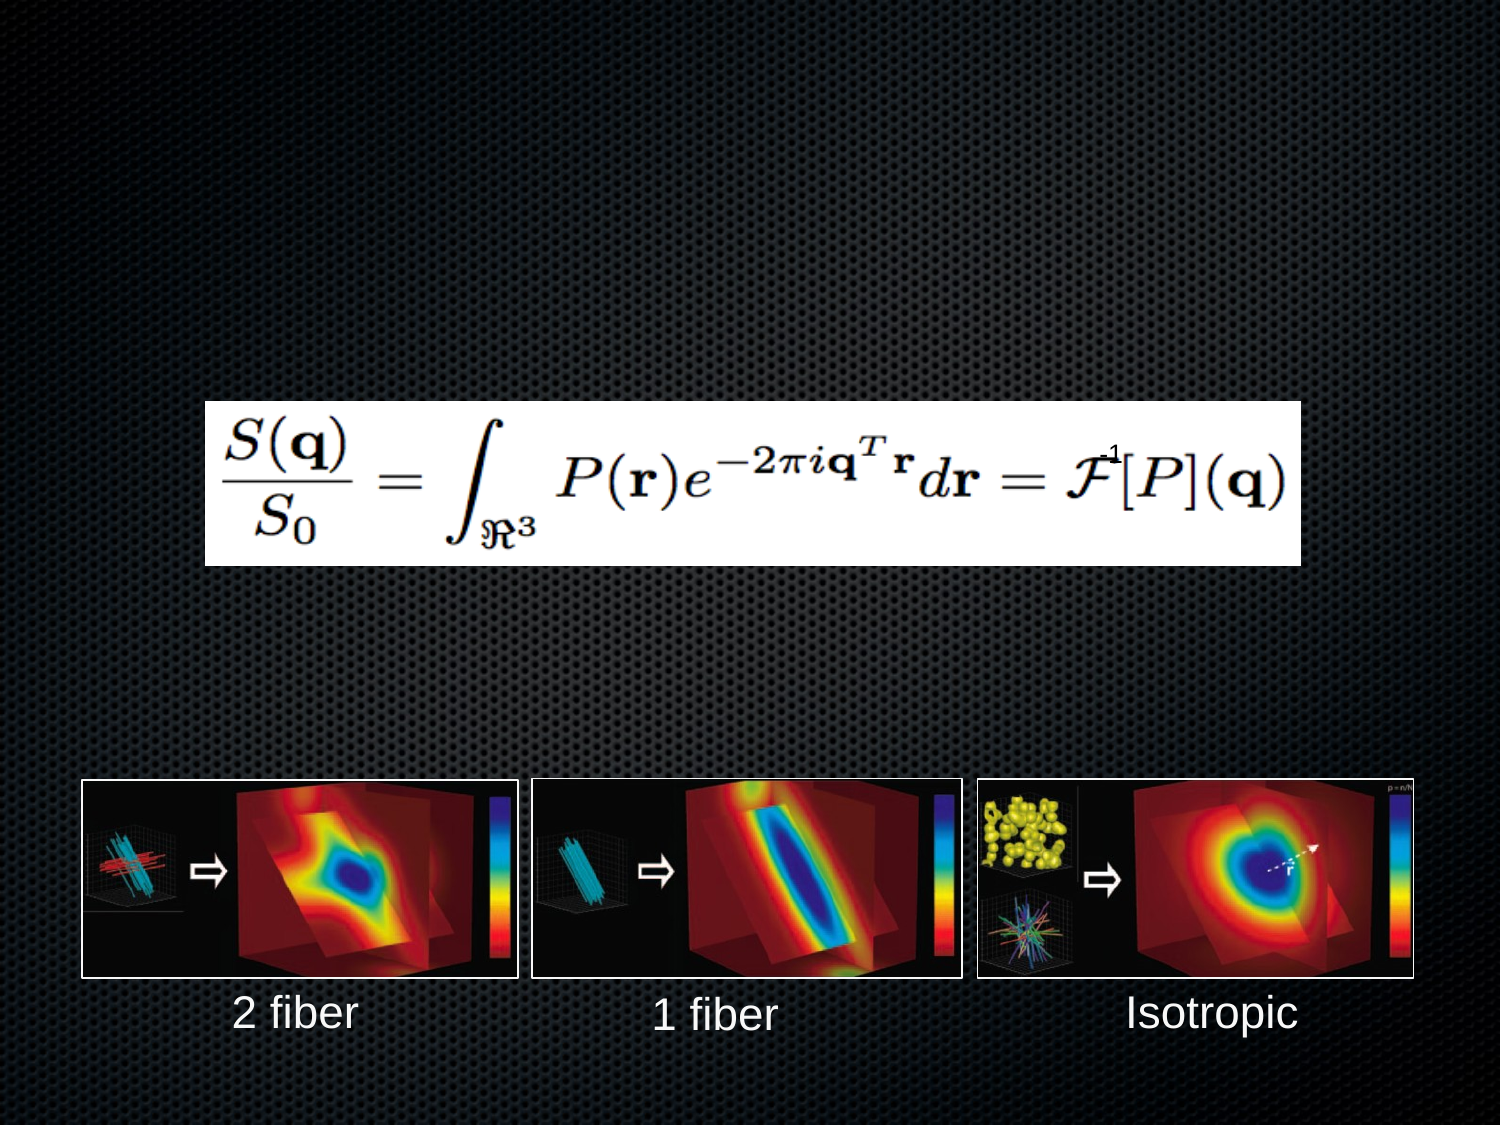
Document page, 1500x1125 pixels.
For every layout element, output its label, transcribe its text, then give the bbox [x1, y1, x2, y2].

text_box 1 fiber [719, 1008, 731, 1020]
text_box 1 fiber [645, 978, 828, 1020]
text_box 2 fiber [225, 976, 366, 1045]
picture [0, 0, 1500, 1125]
text_box -1 [1093, 425, 1156, 467]
text_box Isotropic [1118, 976, 1306, 1045]
